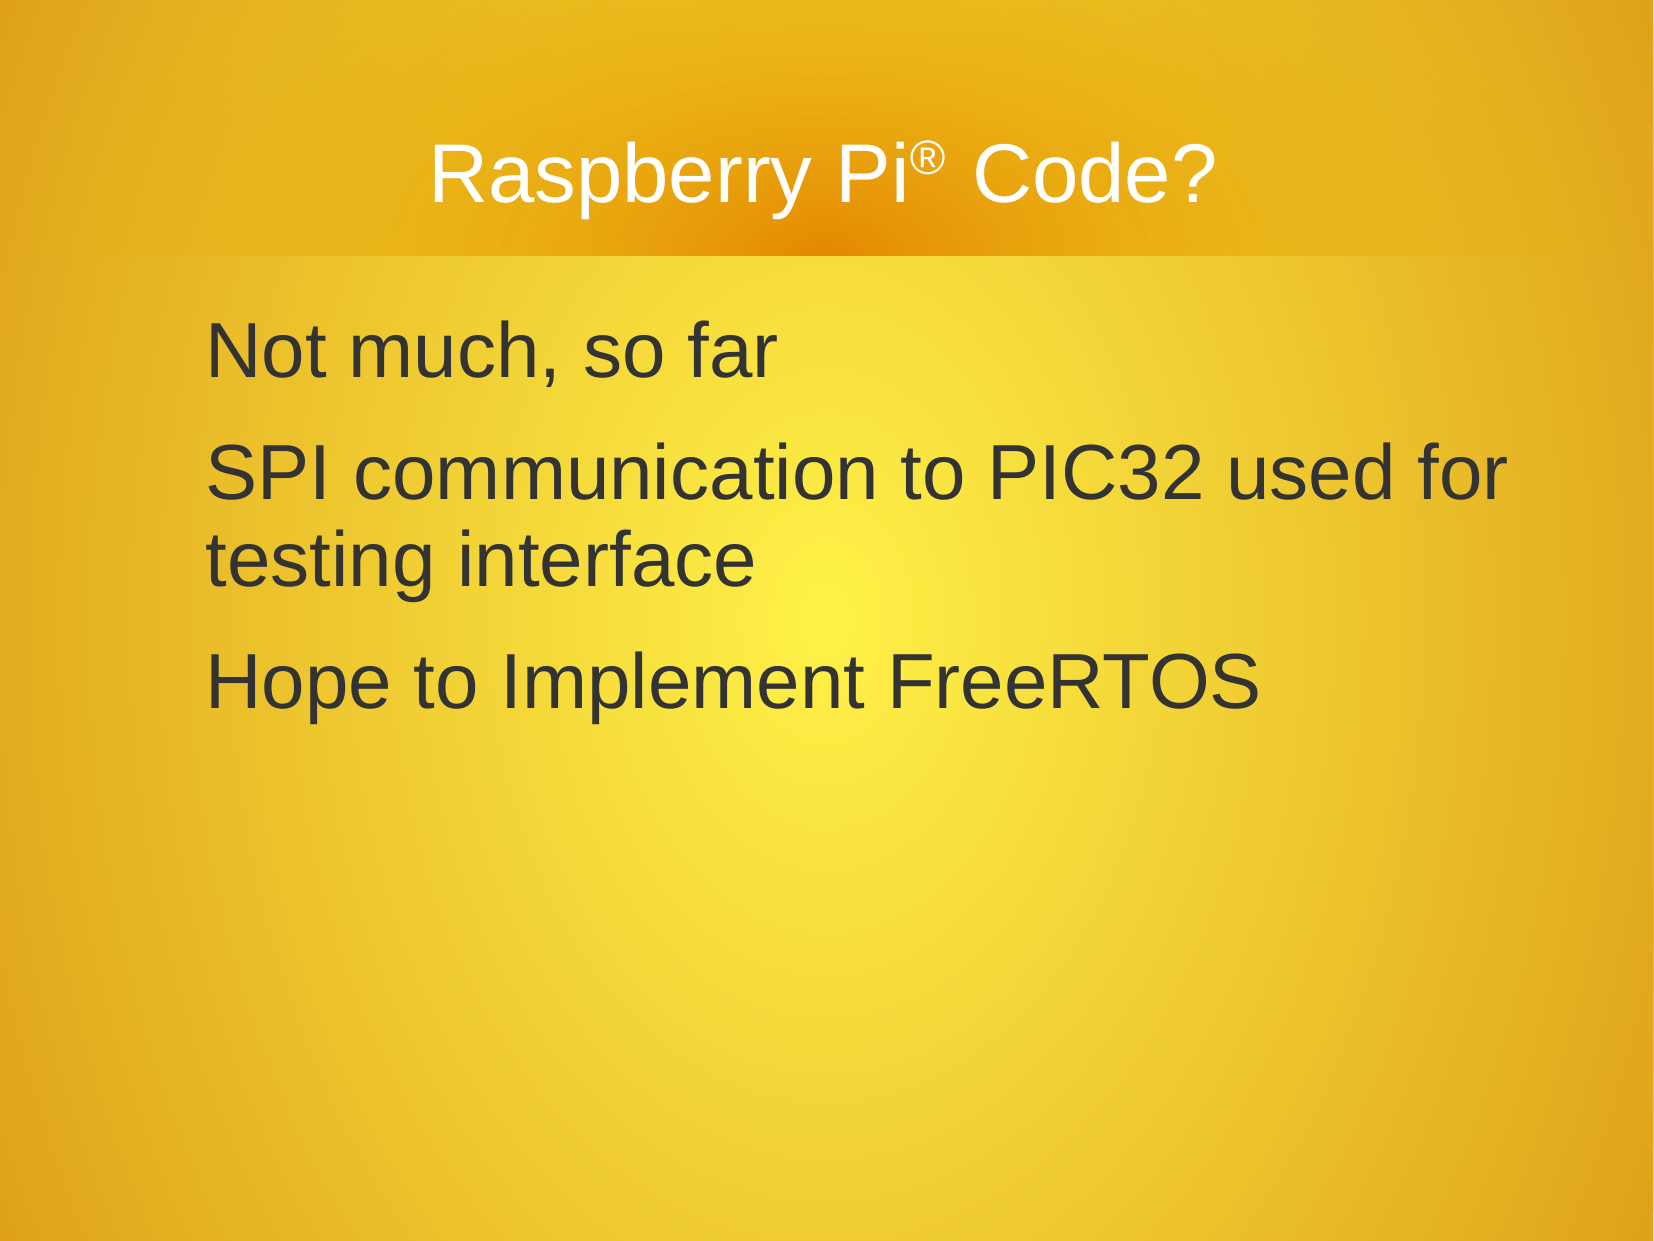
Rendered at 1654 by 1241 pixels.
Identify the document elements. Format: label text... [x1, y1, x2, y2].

list Not much, so far SPI communication to PIC32 used for testing interface Hope to Implement FreeRTOS [134, 306, 1519, 1036]
title Raspberry Pi® Code? [78, 70, 1567, 278]
